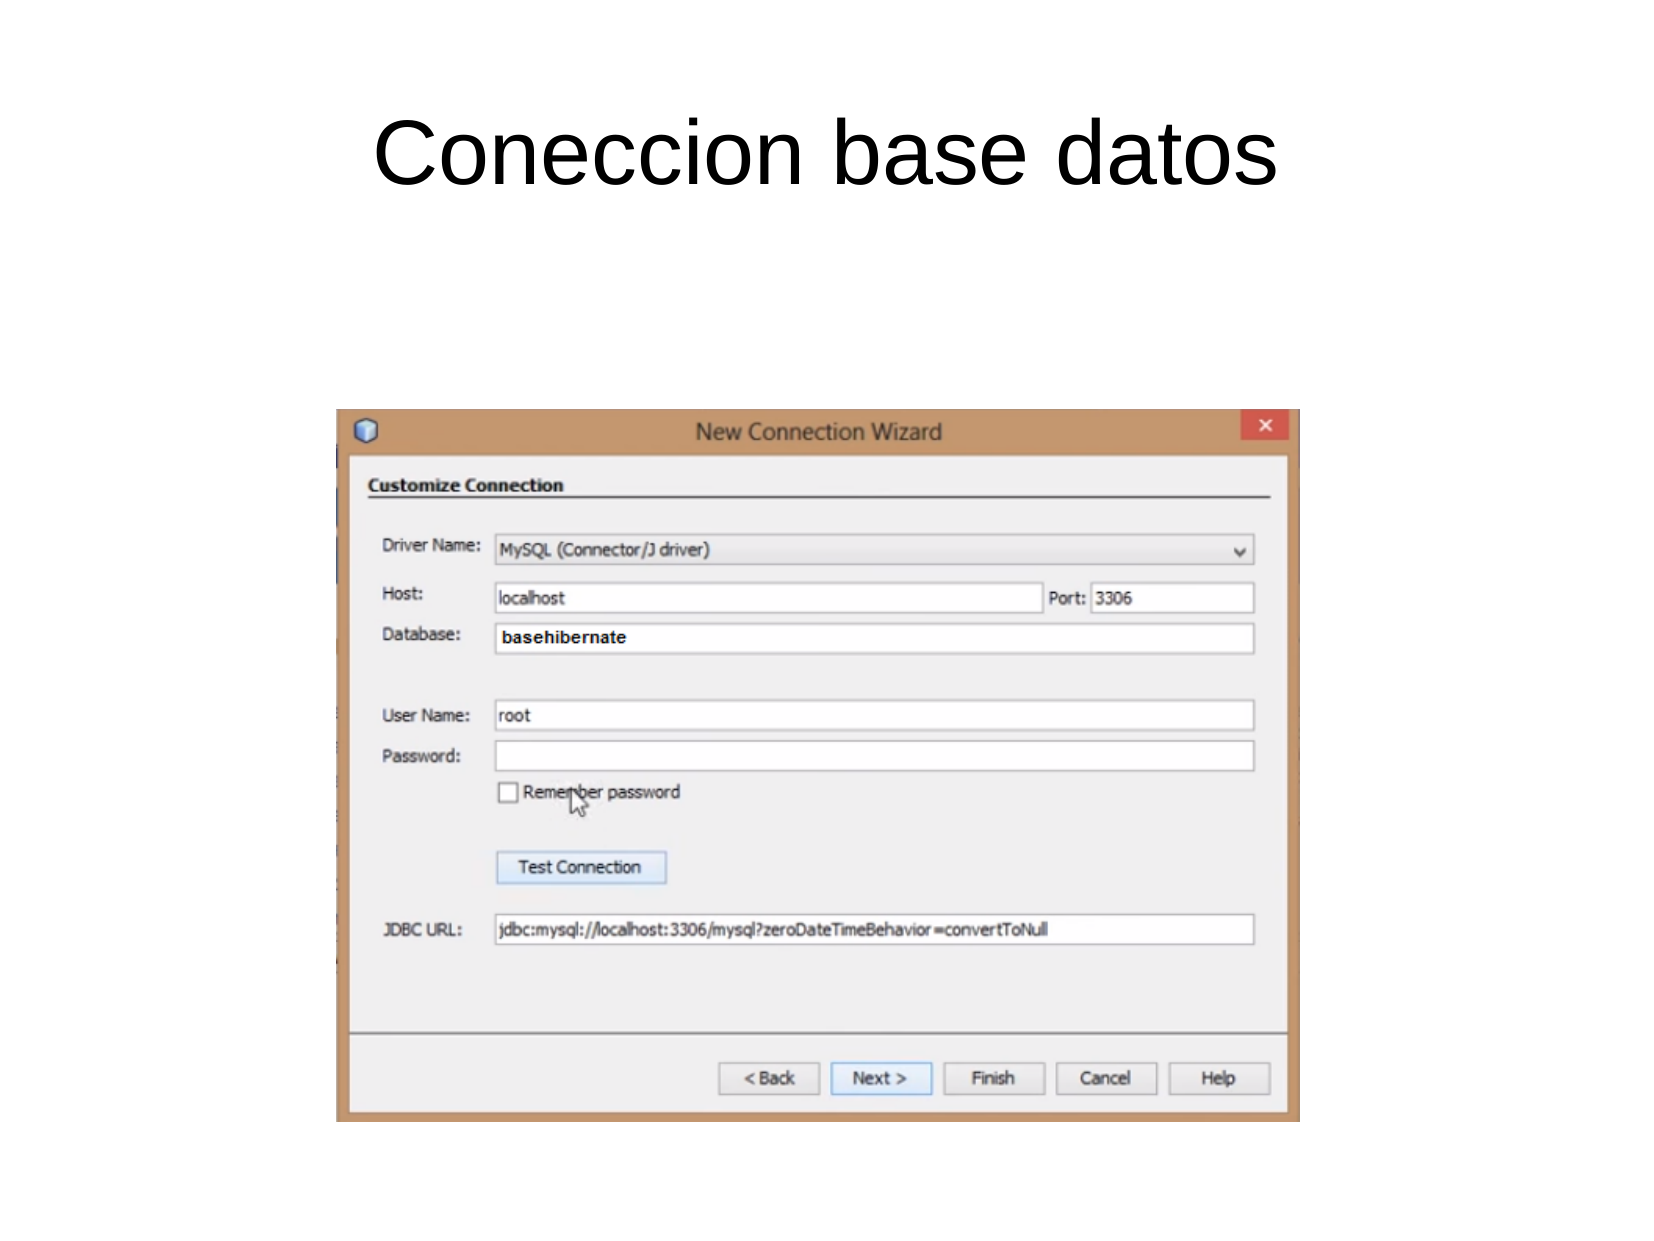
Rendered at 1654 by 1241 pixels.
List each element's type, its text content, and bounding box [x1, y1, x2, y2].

title Coneccion base datos [82, 49, 1571, 257]
picture [336, 409, 1300, 1123]
